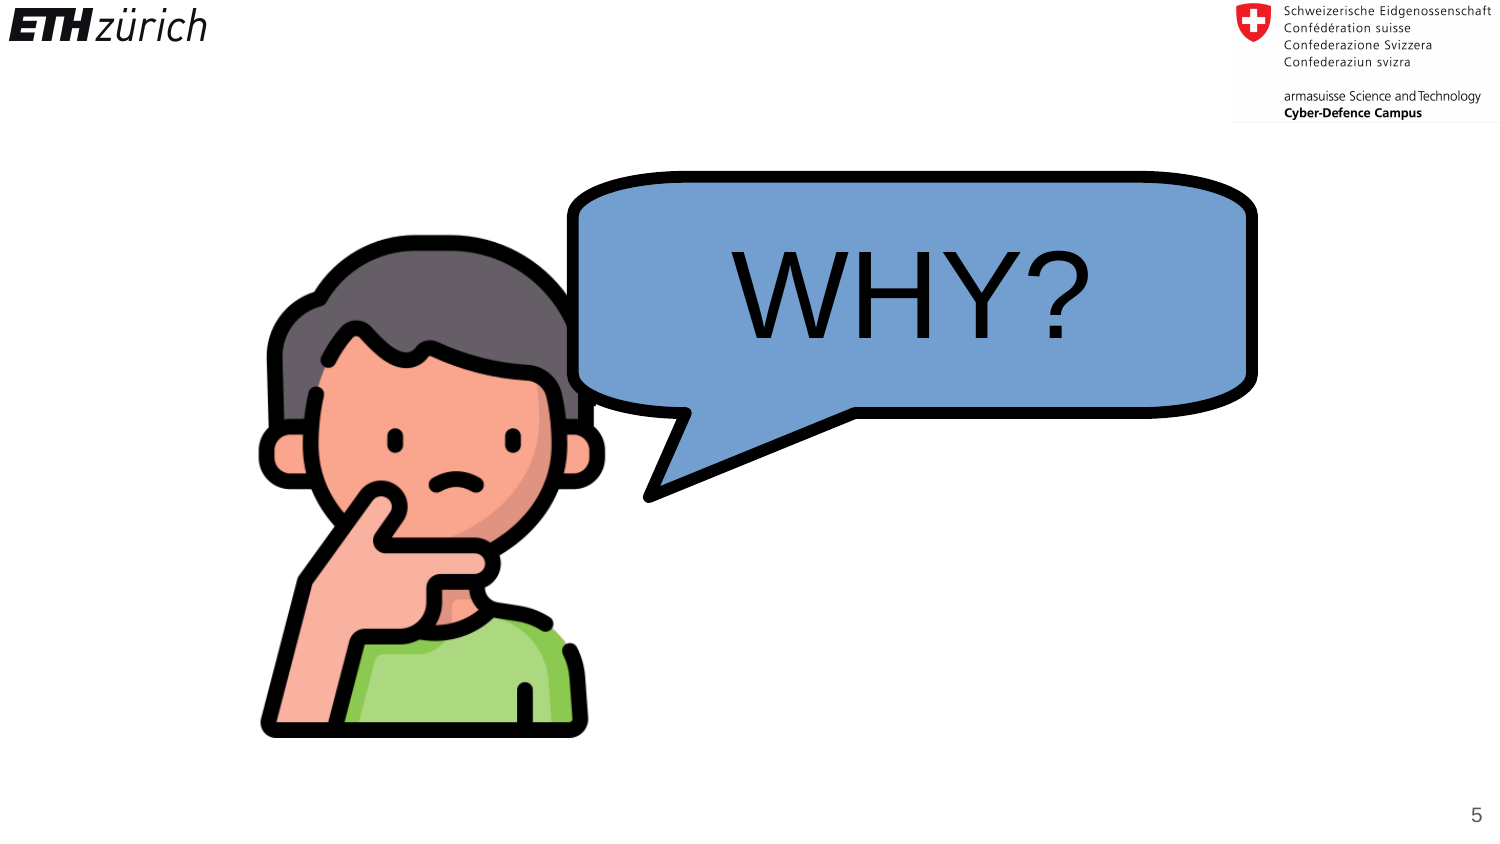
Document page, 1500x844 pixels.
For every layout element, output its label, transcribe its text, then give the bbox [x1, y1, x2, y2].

picture [8, 8, 207, 42]
picture [248, 200, 619, 738]
picture [1231, 0, 1500, 123]
text_box WHY? [572, 176, 1253, 498]
